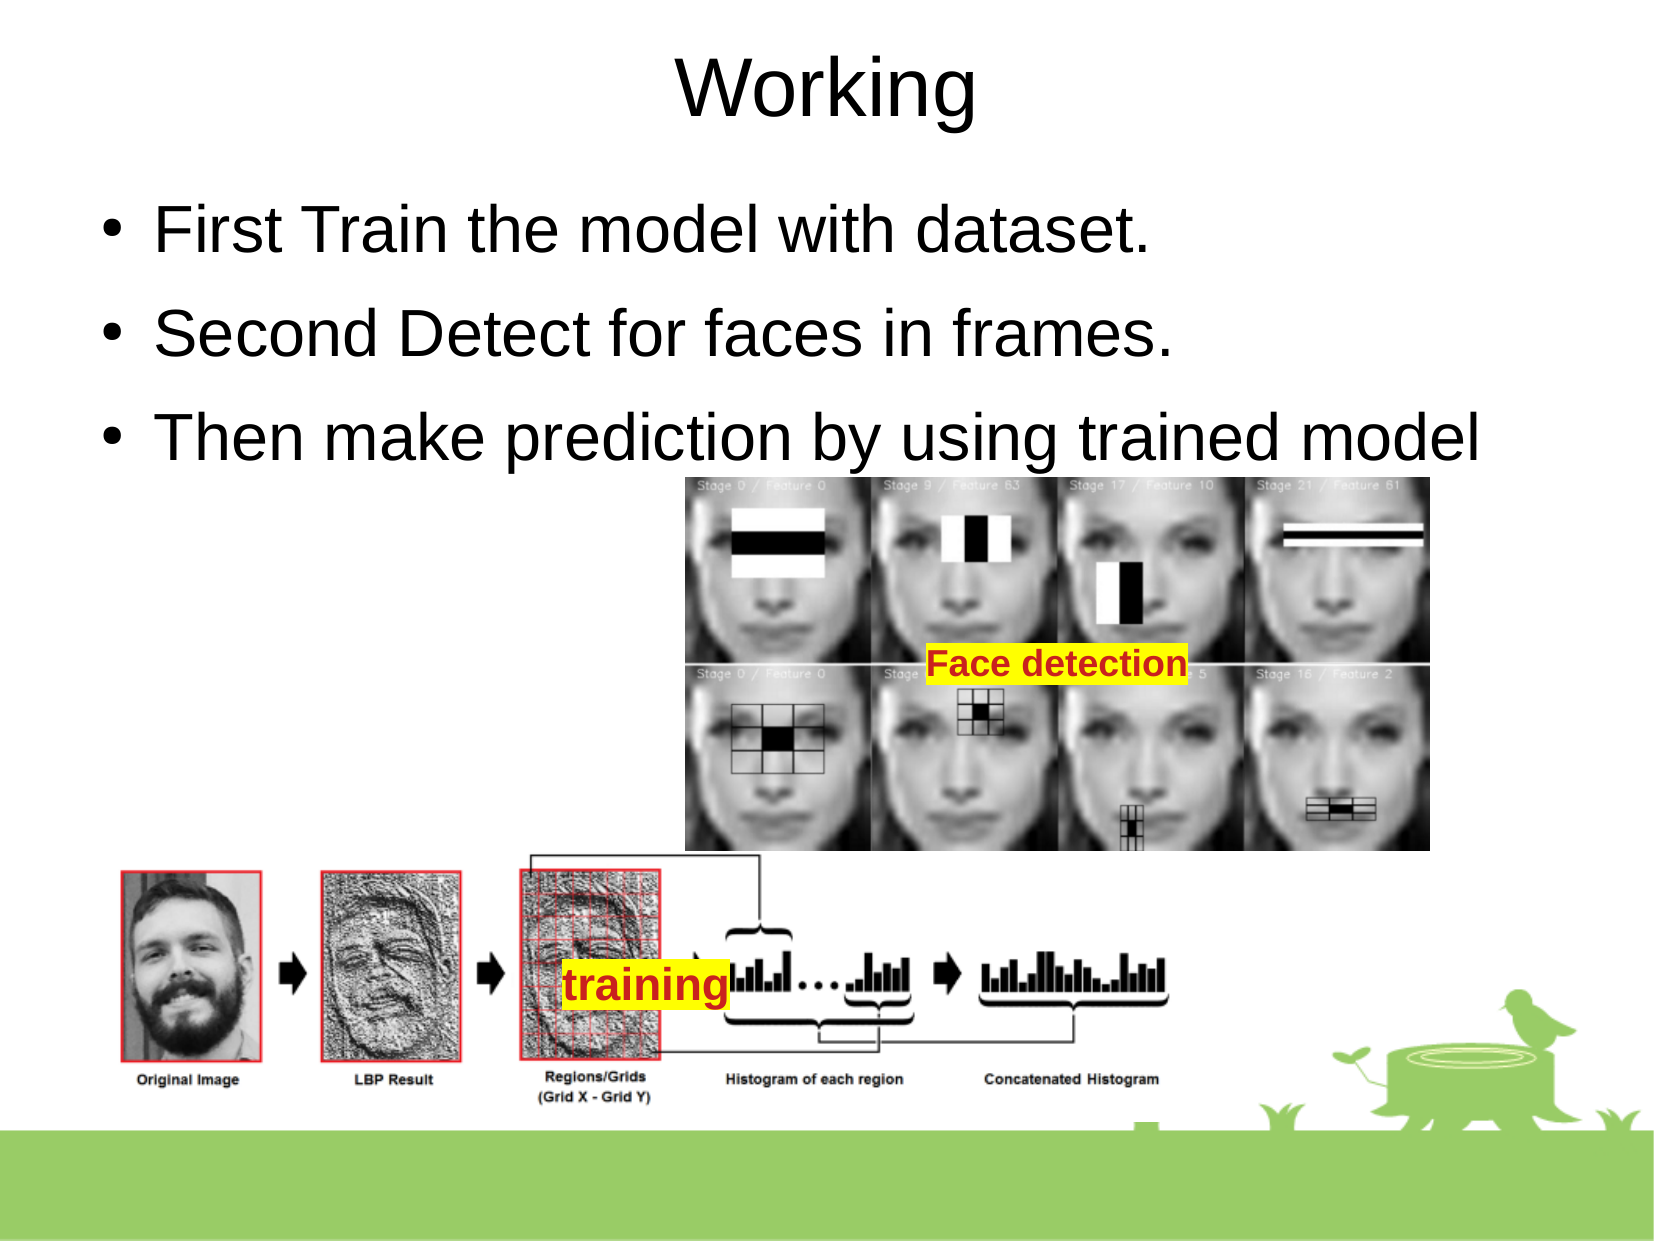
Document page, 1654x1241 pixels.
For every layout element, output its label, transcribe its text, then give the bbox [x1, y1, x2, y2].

picture [0, 0, 1654, 1241]
list First Train the model with dataset. Second Detect for faces in frames. Then make prediction by using trained model [82, 191, 1571, 1010]
title Working [82, 0, 1571, 191]
